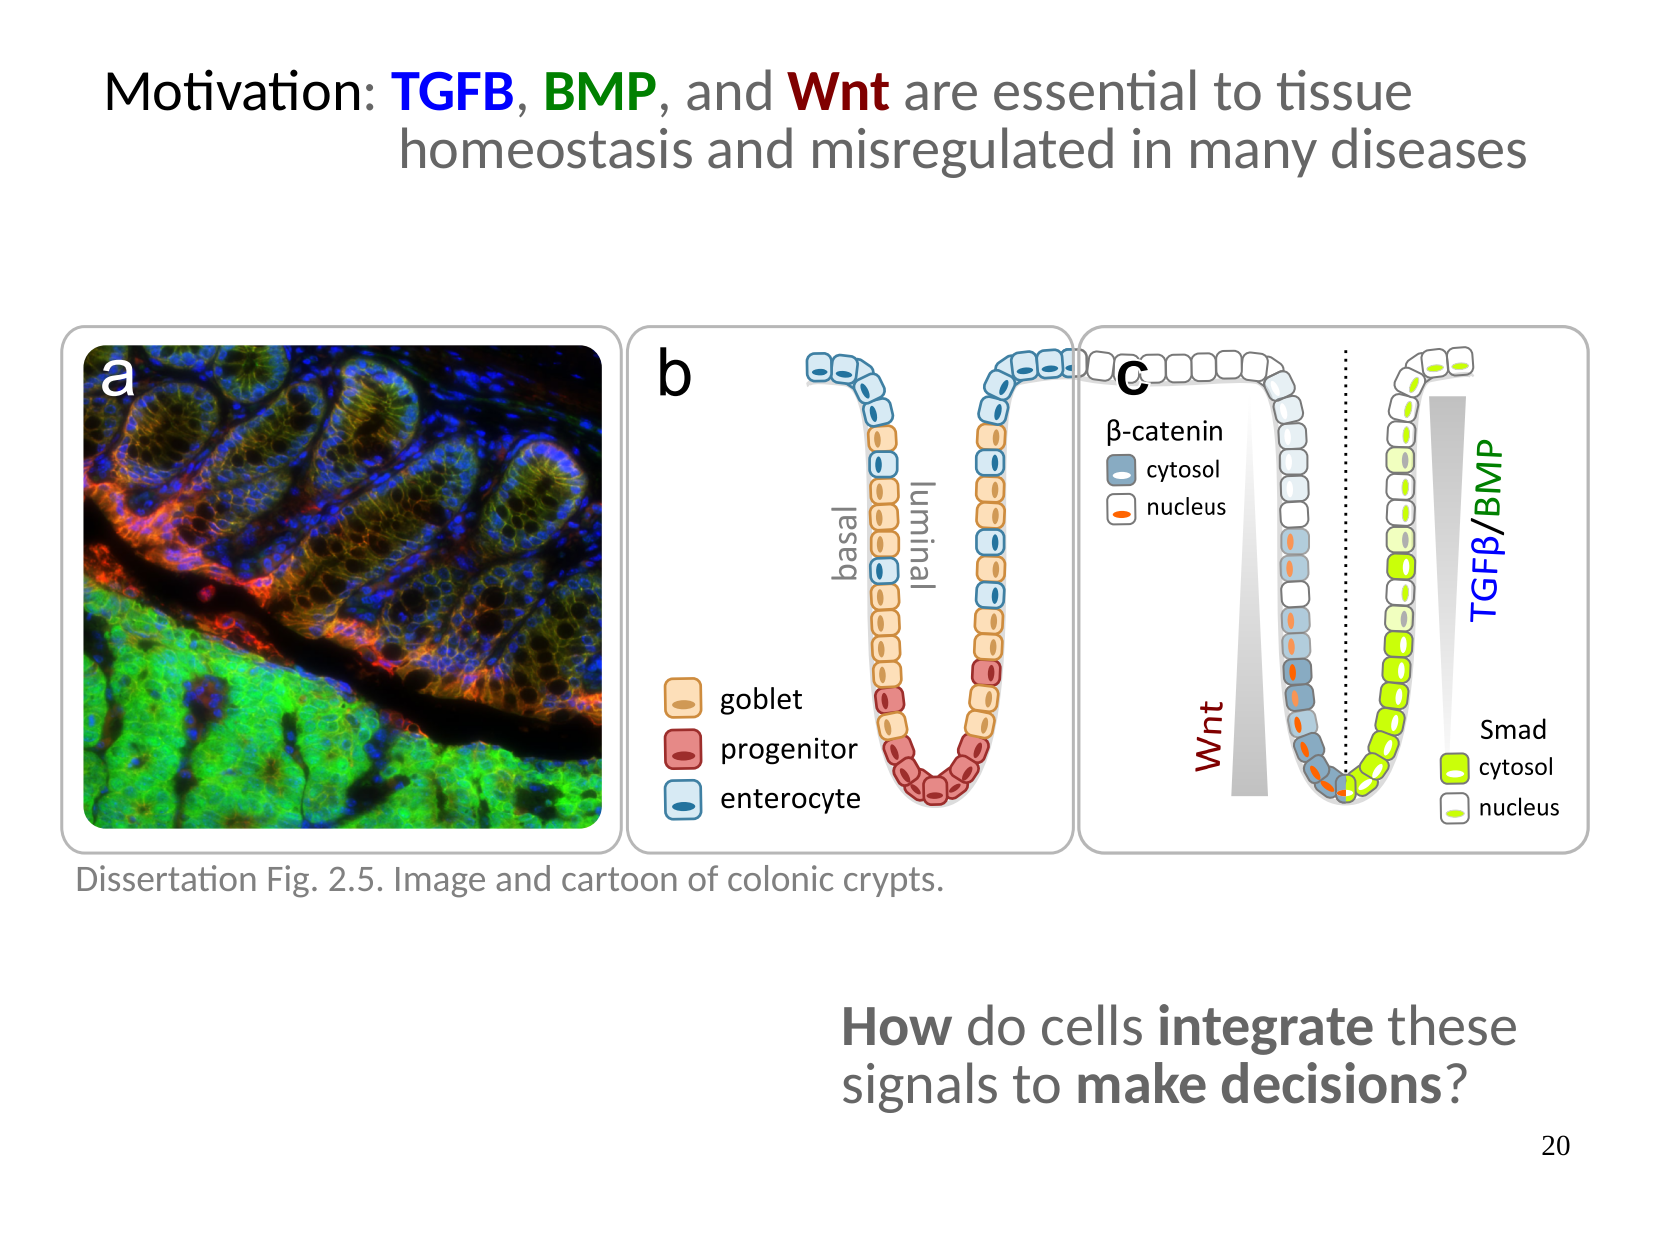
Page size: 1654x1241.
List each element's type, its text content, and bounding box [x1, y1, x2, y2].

text_box Dissertation Fig. 2.5. Image and cartoon of colonic crypts. [60, 856, 1063, 938]
text_box How do cells integrate these signals to make decisions? [826, 994, 1635, 1152]
picture [59, 324, 1591, 858]
text_box Motivation: TGFB, BMP, and Wnt are essential to tissue homeostasis and misregulated in many diseases [88, 59, 1565, 217]
